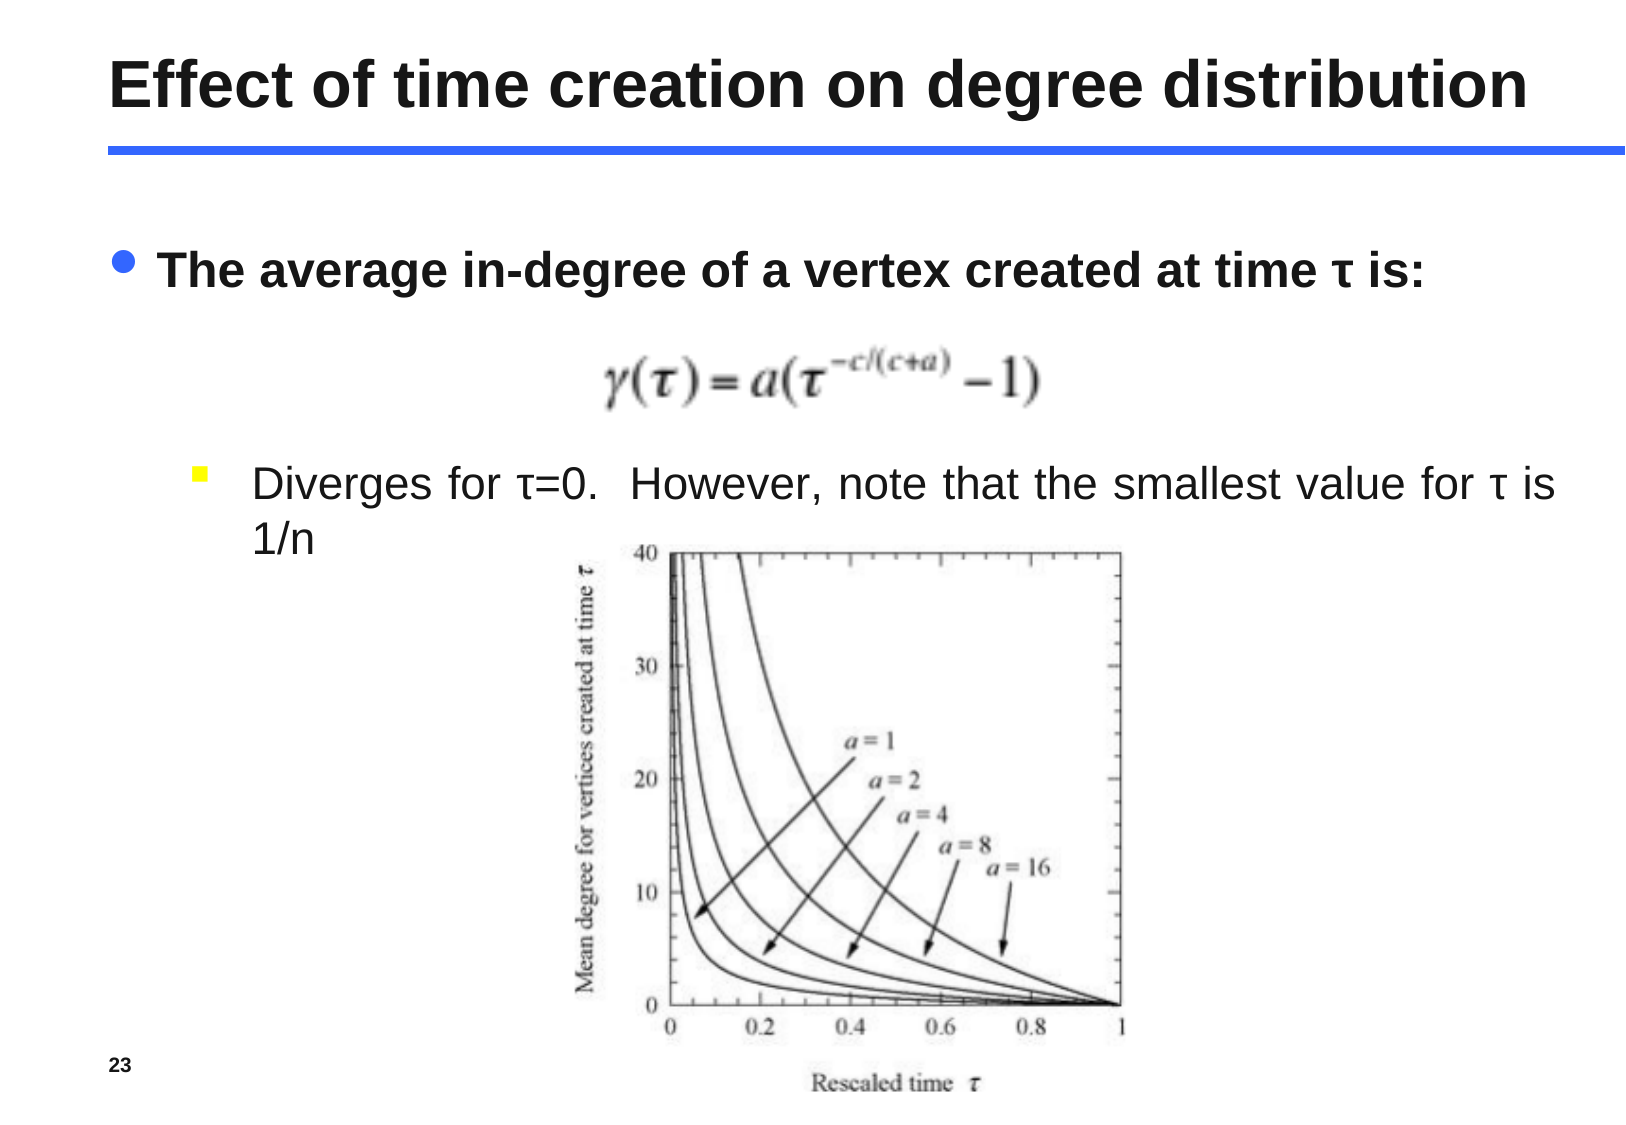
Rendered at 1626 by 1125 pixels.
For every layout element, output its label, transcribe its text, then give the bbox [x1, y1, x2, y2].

chart [599, 335, 1042, 418]
list The average in-degree of a vertex created at time τ is: Diverges for τ=0. However, note that the smallest value for τ is 1/n [108, 237, 1558, 975]
picture [549, 526, 1201, 1105]
text_box <number> [108, 1051, 188, 1077]
title Effect of time creation on degree distribution [108, 30, 1558, 131]
